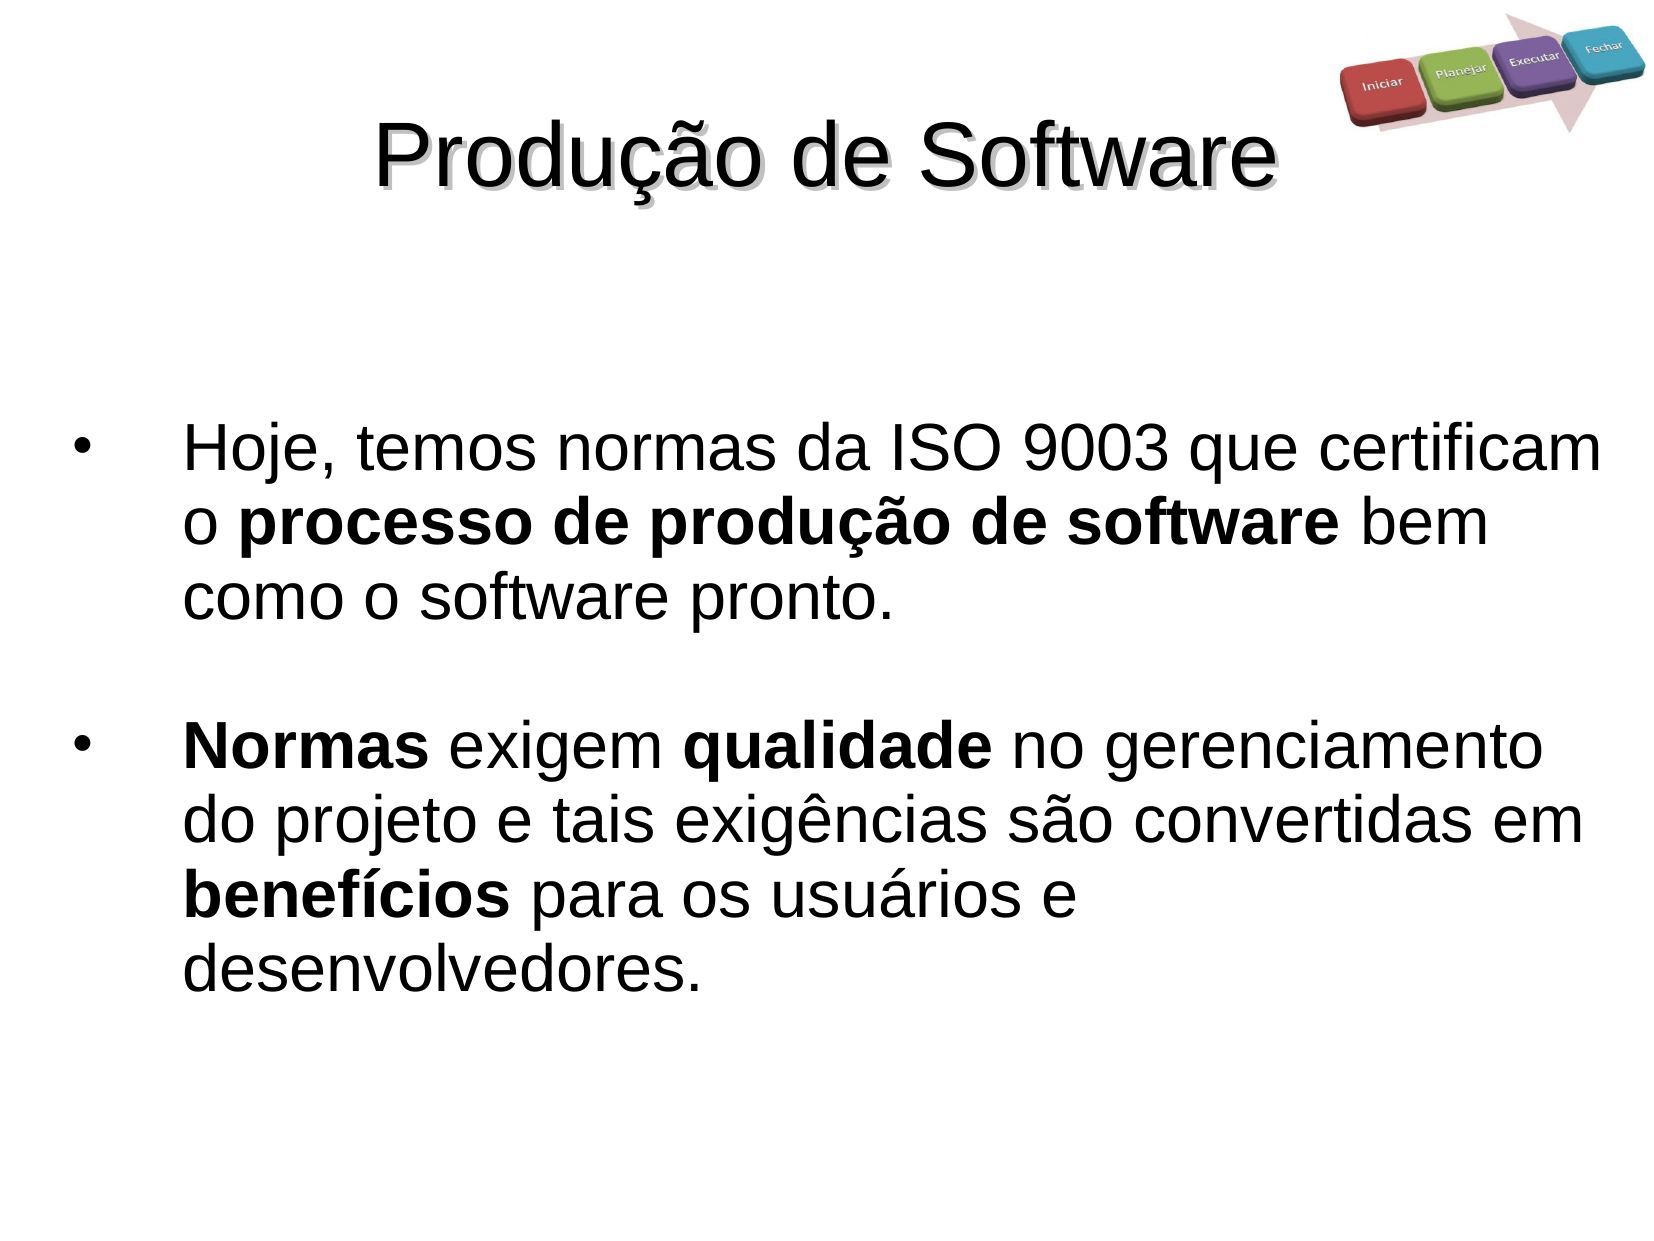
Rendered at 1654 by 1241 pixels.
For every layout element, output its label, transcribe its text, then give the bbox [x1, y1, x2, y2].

chart [1334, 13, 1647, 136]
text_box Hoje, temos normas da ISO 9003 que certificam o processo de produção de software bem como o software pronto. Normas exigem qualidade no gerenciamento do projeto e tais exigências são convertidas em benefícios para os usuários e desenvolvedores. [70, 253, 1619, 1164]
title Produção de Software [82, 56, 1571, 249]
